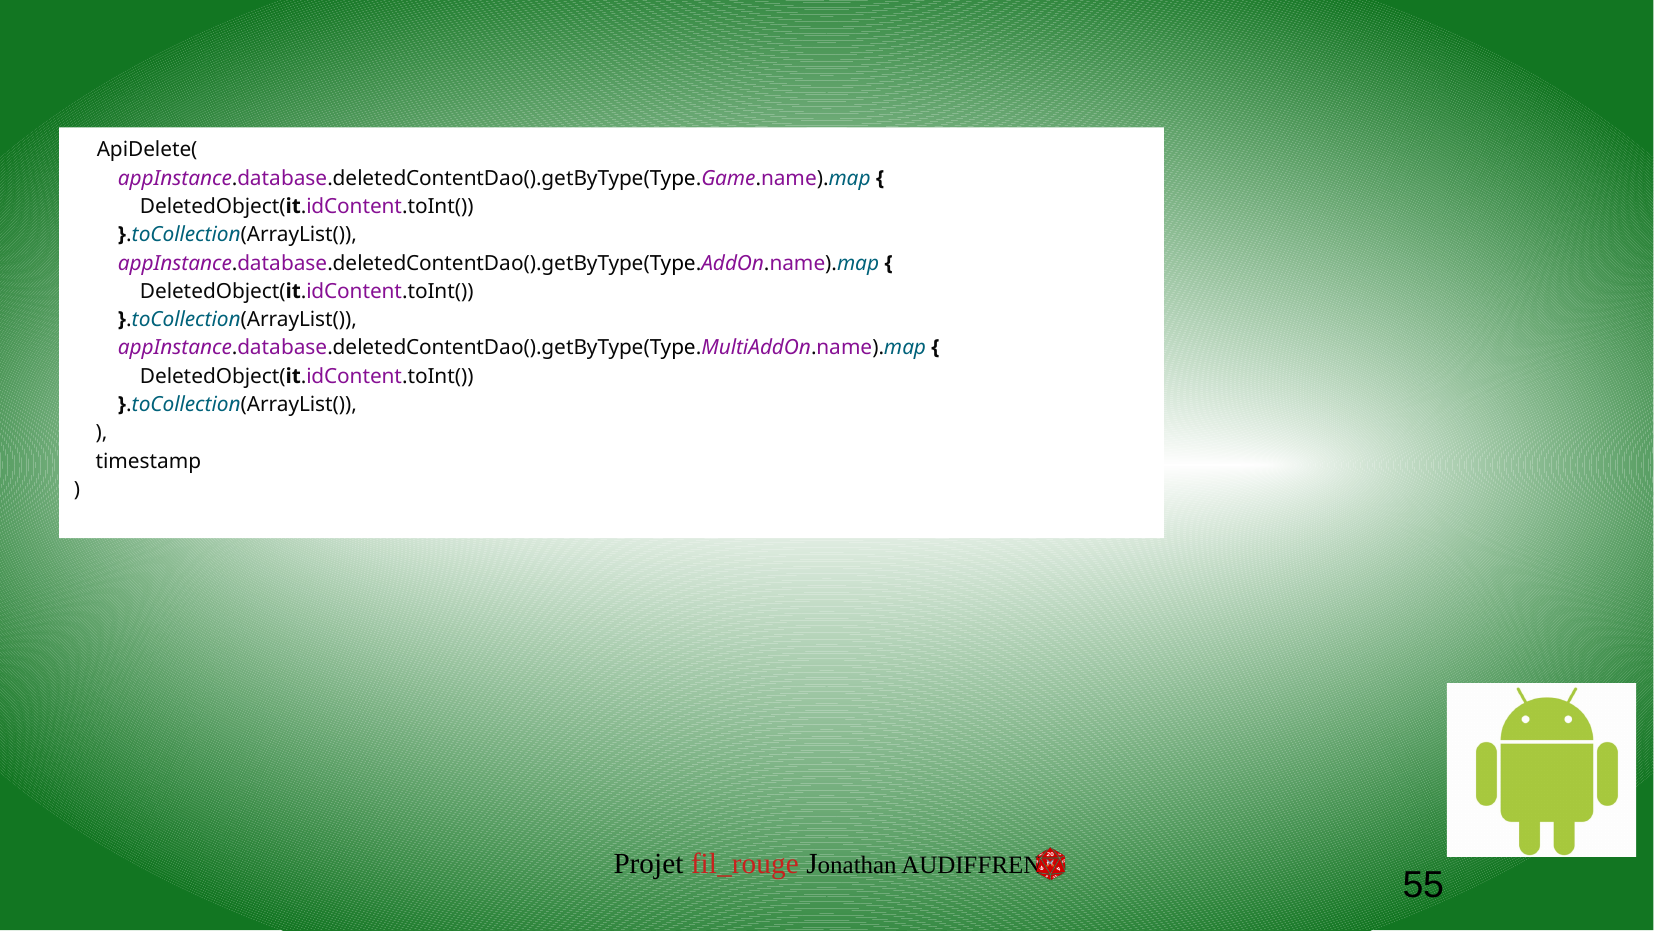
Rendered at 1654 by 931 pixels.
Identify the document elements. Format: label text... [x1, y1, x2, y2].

picture [1446, 683, 1637, 857]
picture [1033, 847, 1067, 881]
text_box ApiDelete( appInstance.database.deletedContentDao().getByType(Type.Game.name).map { DeletedObject(it.idContent.toInt()) }.toCollection(ArrayList()), appInstance.database.deletedContentDao().getByType(Type.AddOn.name).map { DeletedObject(it.idContent.toInt()) }.toCollection(ArrayList()), appInstance.database.deletedContentDao().getByType(Type.MultiAddOn.name).map { DeletedObject(it.idContent.toInt()) }.toCollection(ArrayList()), ), timestamp ) [59, 127, 1164, 502]
